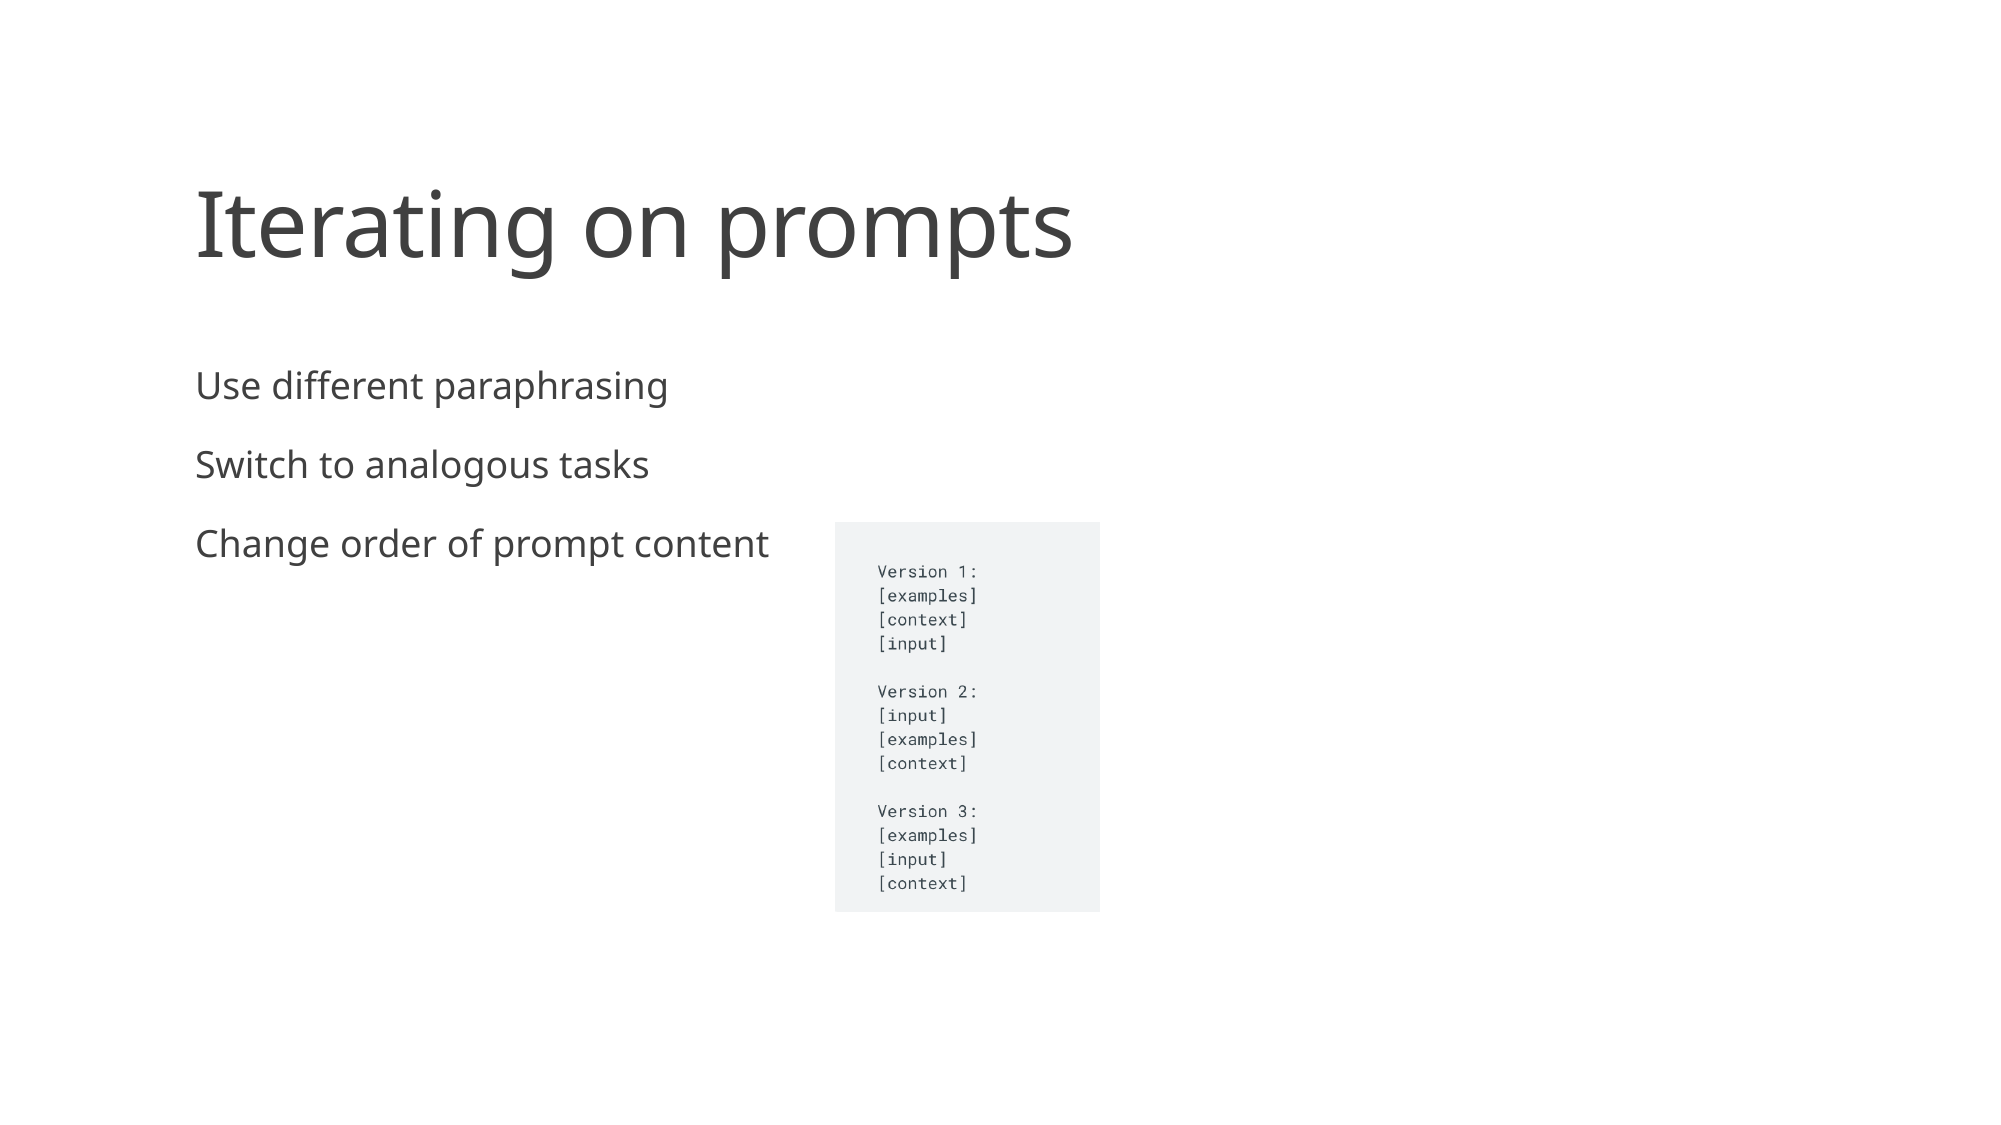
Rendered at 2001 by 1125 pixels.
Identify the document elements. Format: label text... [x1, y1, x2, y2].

title Iterating on prompts [180, 47, 1831, 286]
picture [835, 522, 1100, 914]
list Use different paraphrasing Switch to analogous tasks Change order of prompt content [180, 345, 1831, 963]
